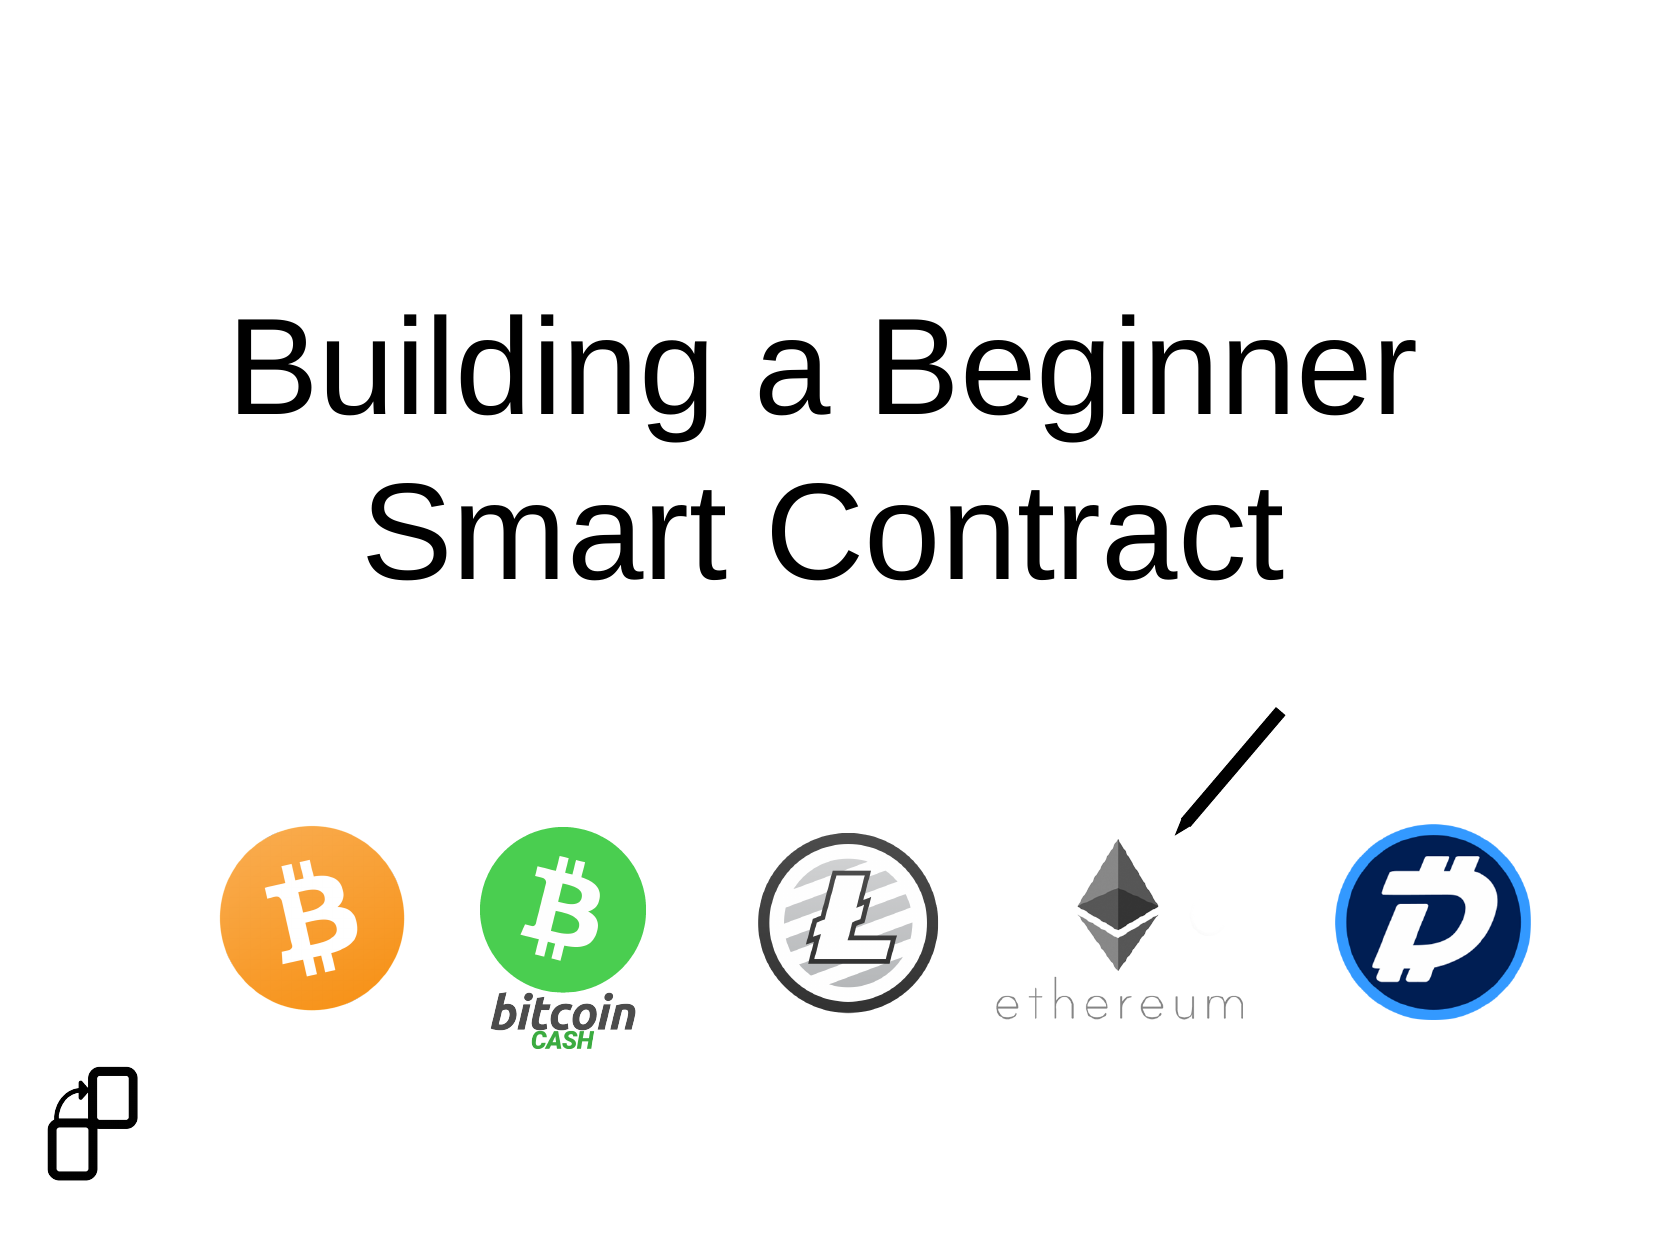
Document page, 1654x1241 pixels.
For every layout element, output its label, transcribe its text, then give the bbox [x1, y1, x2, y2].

picture [480, 773, 1250, 1073]
title Building a Beginner Smart Contract [71, 75, 1576, 811]
picture [1335, 825, 1531, 1021]
picture [188, 795, 436, 1042]
picture [30, 1062, 153, 1186]
